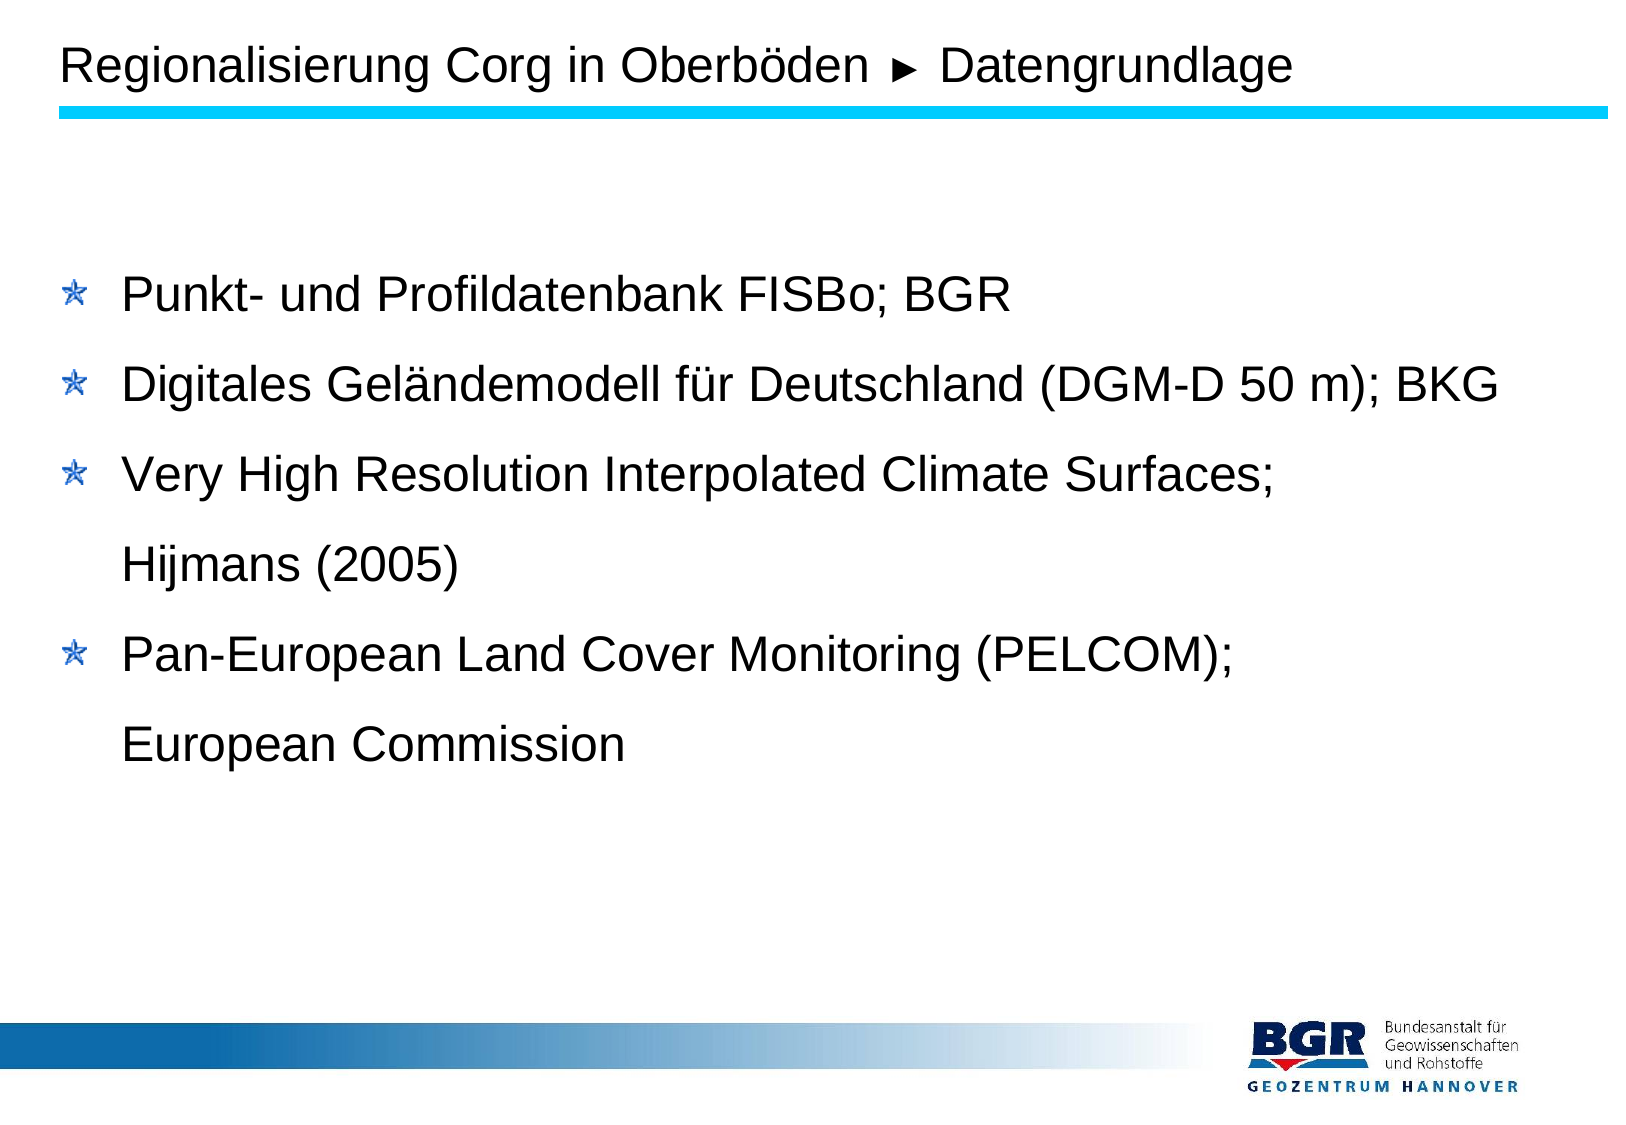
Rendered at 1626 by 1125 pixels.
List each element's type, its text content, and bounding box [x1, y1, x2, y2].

picture [0, 1016, 1590, 1100]
text_box Punkt- und Profildatenbank FISBo; BGR Digitales Geländemodell für Deutschland (DGM-D 50 m); BKG Very High Resolution Interpolated Climate Surfaces; Hijmans (2005) Pan-European Land Cover Monitoring (PELCOM); European Commission [47, 224, 1517, 780]
text_box Regionalisierung Corg in Oberböden ► Datengrundlage [45, 24, 1310, 100]
